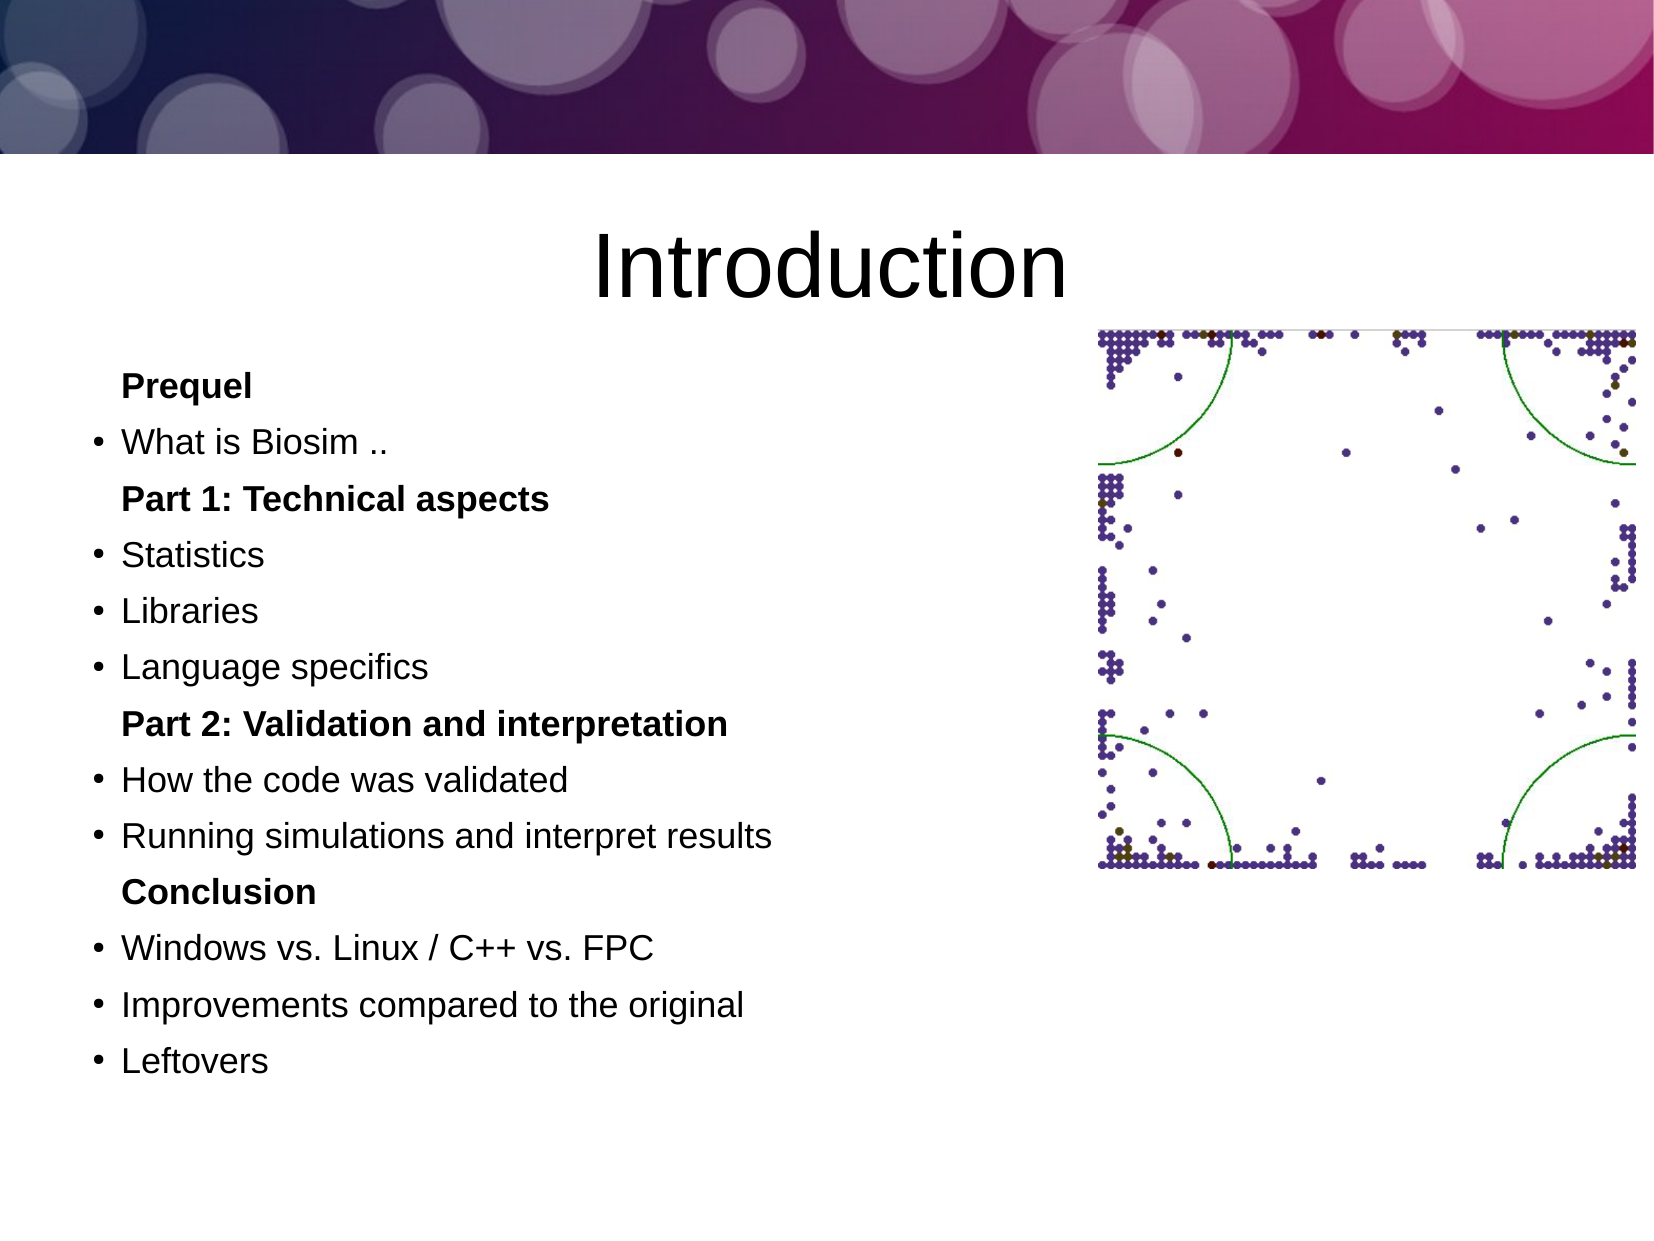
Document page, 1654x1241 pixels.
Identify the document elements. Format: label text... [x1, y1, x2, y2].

picture [1098, 329, 1636, 869]
picture [0, 0, 1654, 154]
title Introduction [86, 180, 1576, 352]
list Prequel What is Biosim .. Part 1: Technical aspects Statistics Libraries Language specifics Part 2: Validation and interpretation How the code was validated Running simulations and interpret results Conclusion Windows vs. Linux / C++ vs. FPC Improvements compared to the original Leftovers [82, 366, 1571, 1087]
